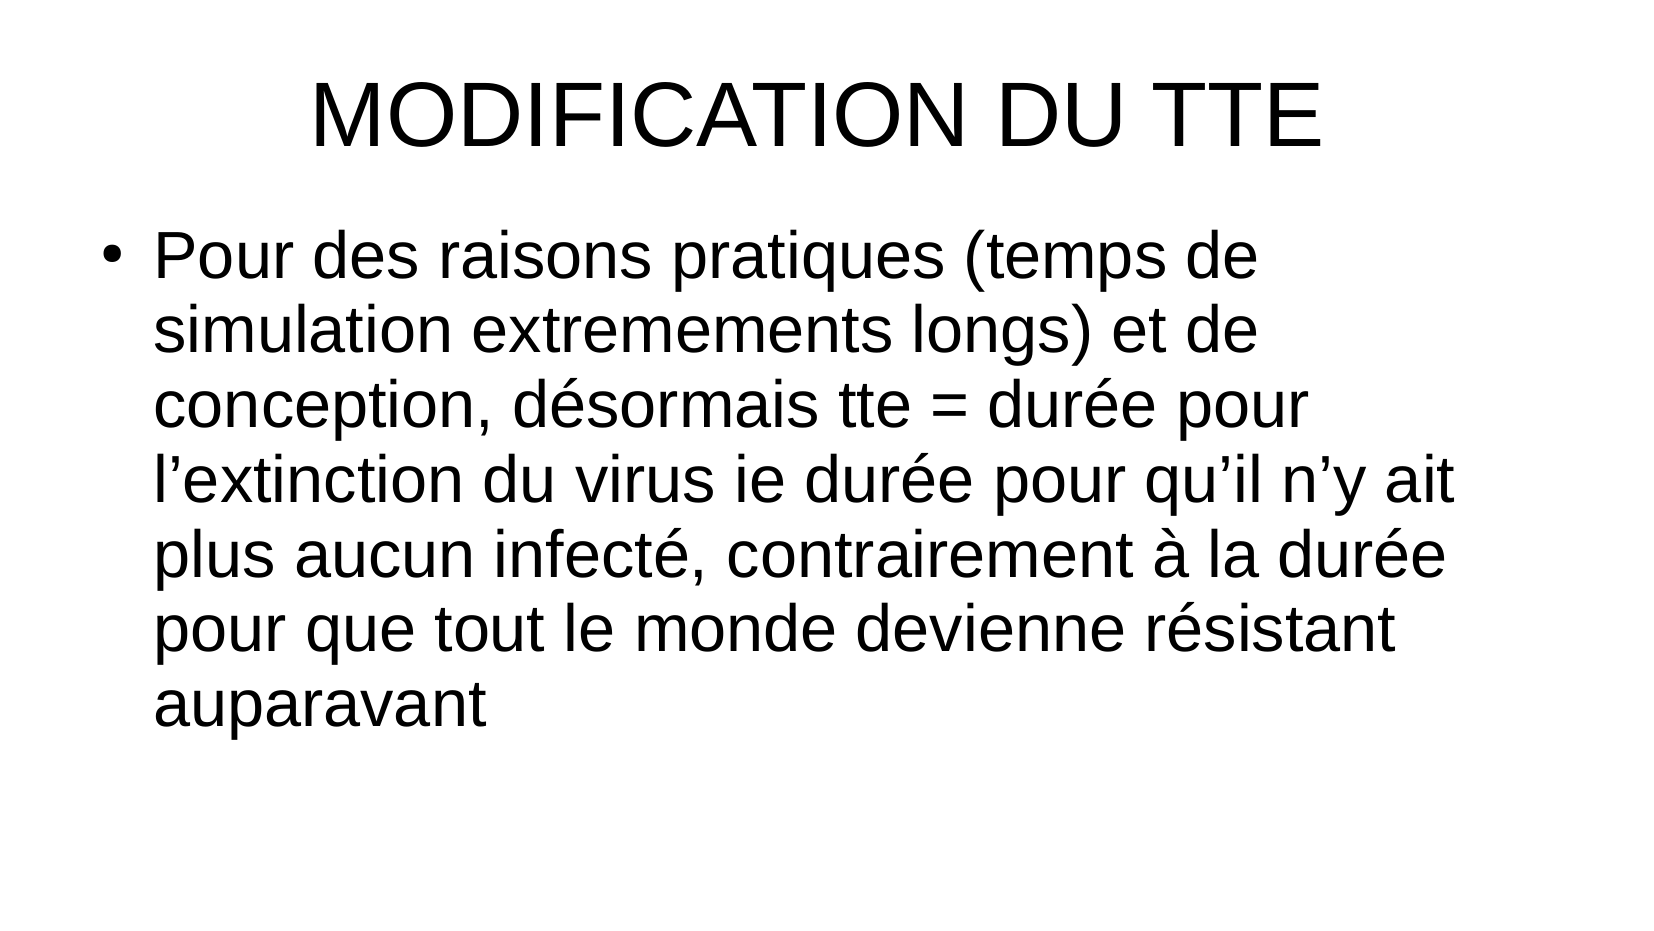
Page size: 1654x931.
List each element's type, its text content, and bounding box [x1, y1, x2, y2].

list Pour des raisons pratiques (temps de simulation extremements longs) et de conception, désormais tte = durée pour l’extinction du virus ie durée pour qu’il n’y ait plus aucun infecté, contrairement à la durée pour que tout le monde devienne résistant auparavant [82, 217, 1571, 758]
title MODIFICATION DU TTE [82, 37, 1571, 193]
